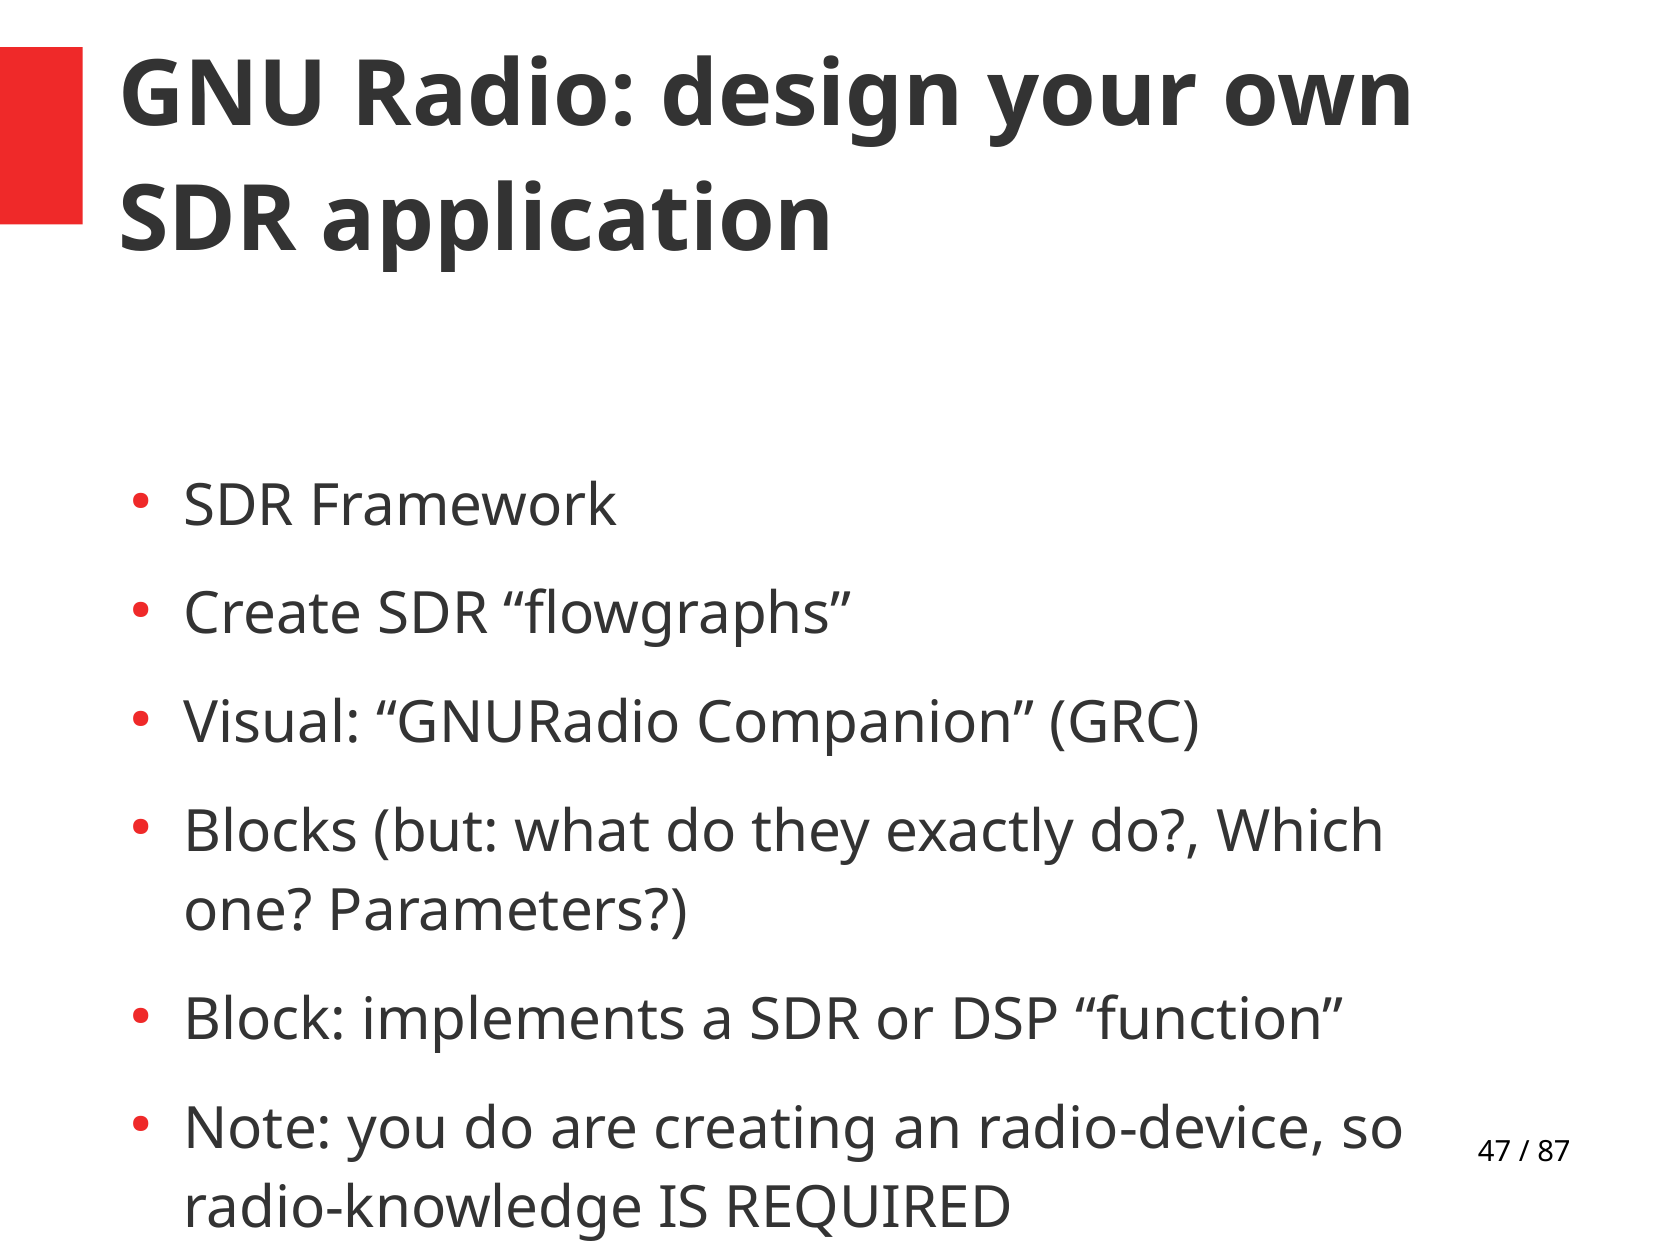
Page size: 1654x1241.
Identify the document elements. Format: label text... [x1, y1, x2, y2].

title GNU Radio: design your own SDR application [118, 45, 1571, 260]
text_box [813, 603, 849, 642]
list SDR Framework Create SDR “flowgraphs” Visual: “GNURadio Companion” (GRC) Blocks (but: what do they exactly do?, Which one? Parameters?) Block: implements a SDR or DSP “function” Note: you do are creating an radio-device, so radio-knowledge IS REQUIRED [112, 354, 1531, 631]
